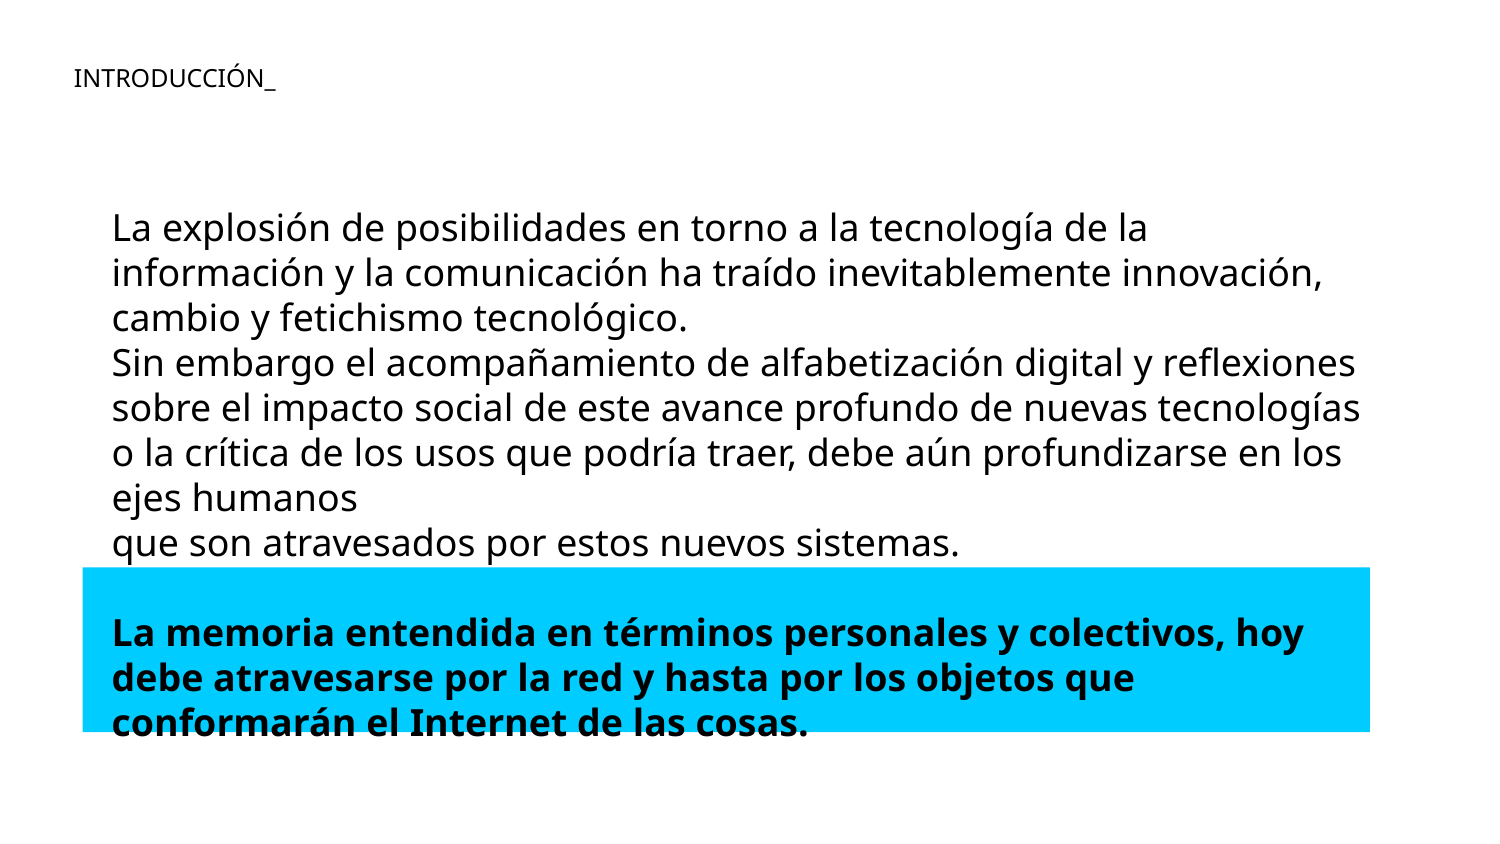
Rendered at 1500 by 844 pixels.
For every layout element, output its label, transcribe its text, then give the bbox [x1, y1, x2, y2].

text_box [721, 725, 730, 732]
text_box [301, 725, 312, 733]
text_box [213, 725, 219, 733]
text_box [794, 725, 1370, 733]
text_box [200, 725, 209, 732]
text_box [176, 725, 182, 733]
text_box [187, 725, 197, 733]
text_box [267, 725, 273, 733]
text_box [752, 725, 759, 733]
text_box La explosión de posibilidades en torno a la tecnología de la información y la comunicación ha traído inevitablemente innovación, cambio y fetichismo tecnológico. Sin embargo el acompañamiento de alfabetización digital y reflexiones sobre el impacto social de este avance profundo de nuevas tecnologías o la crítica de los usos que podría traer, debe aún profundizarse en los ejes humanos que son atravesados por estos nuevos sistemas. La memoria entendida en términos personales y colectivos, hoy debe atravesarse por la red y hasta por los objetos que conformarán el Internet de las cosas. [96, 224, 1382, 725]
text_box [472, 725, 490, 733]
text_box [513, 725, 520, 733]
text_box [397, 725, 413, 733]
text_box [225, 725, 236, 733]
text_box [598, 725, 603, 733]
text_box [446, 725, 452, 733]
text_box [150, 725, 157, 733]
text_box [776, 725, 791, 733]
text_box [496, 725, 507, 733]
text_box [290, 725, 295, 733]
text_box [526, 725, 531, 733]
text_box [734, 725, 749, 733]
text_box [353, 725, 369, 733]
text_box [584, 725, 593, 732]
text_box [163, 725, 170, 733]
text_box [254, 725, 261, 733]
text_box [457, 725, 468, 733]
text_box [433, 725, 440, 733]
text_box [118, 725, 134, 733]
text_box [340, 725, 347, 733]
text_box [419, 725, 427, 733]
text_box [664, 725, 679, 733]
text_box [329, 725, 334, 733]
text_box [607, 725, 635, 733]
text_box [641, 725, 647, 733]
text_box [373, 725, 391, 733]
text_box [242, 725, 249, 733]
text_box [535, 725, 555, 733]
text_box INTRODUCCIÓN_ [59, 47, 603, 99]
text_box [682, 725, 698, 733]
text_box [560, 725, 580, 733]
text_box [137, 725, 146, 732]
text_box [82, 567, 114, 733]
text_box [702, 725, 718, 733]
